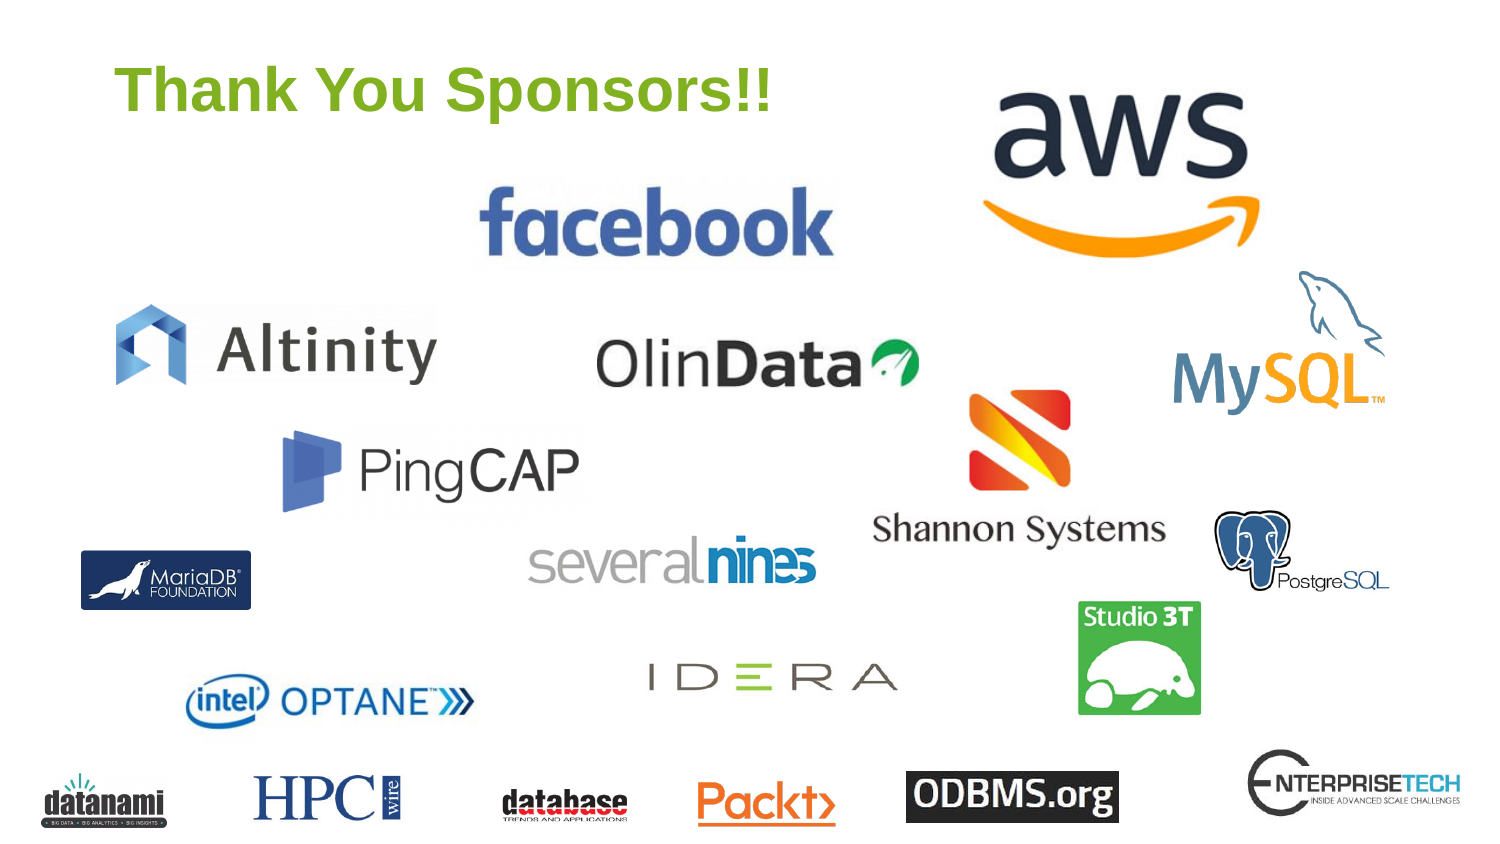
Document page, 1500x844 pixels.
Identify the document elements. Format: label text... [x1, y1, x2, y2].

picture [169, 653, 491, 745]
picture [270, 423, 899, 722]
picture [906, 771, 1119, 823]
picture [74, 511, 258, 649]
picture [473, 32, 1433, 754]
picture [41, 773, 167, 828]
picture [230, 766, 422, 833]
title Thank You Sponsors!! [103, 6, 1397, 176]
picture [499, 780, 630, 830]
picture [116, 304, 437, 385]
text_box [1210, 740, 1500, 844]
picture [1237, 737, 1473, 830]
picture [694, 777, 839, 830]
